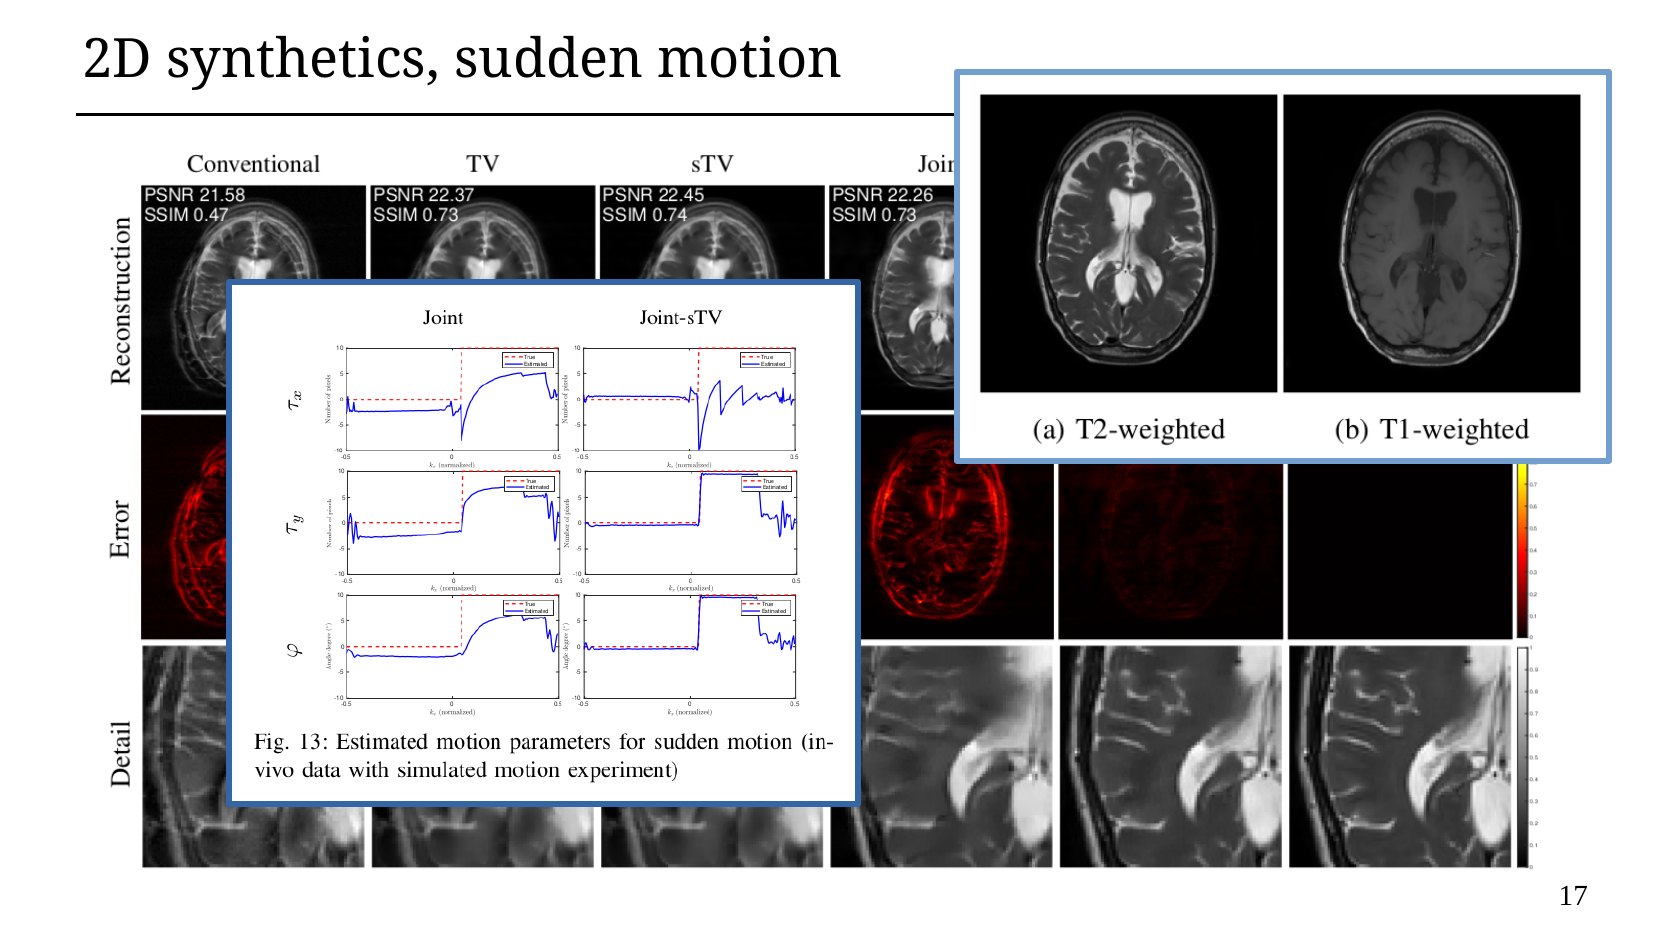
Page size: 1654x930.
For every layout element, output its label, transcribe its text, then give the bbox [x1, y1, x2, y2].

picture [960, 75, 1606, 458]
title 2D synthetics, sudden motion [82, 7, 1571, 105]
picture [93, 129, 1560, 887]
